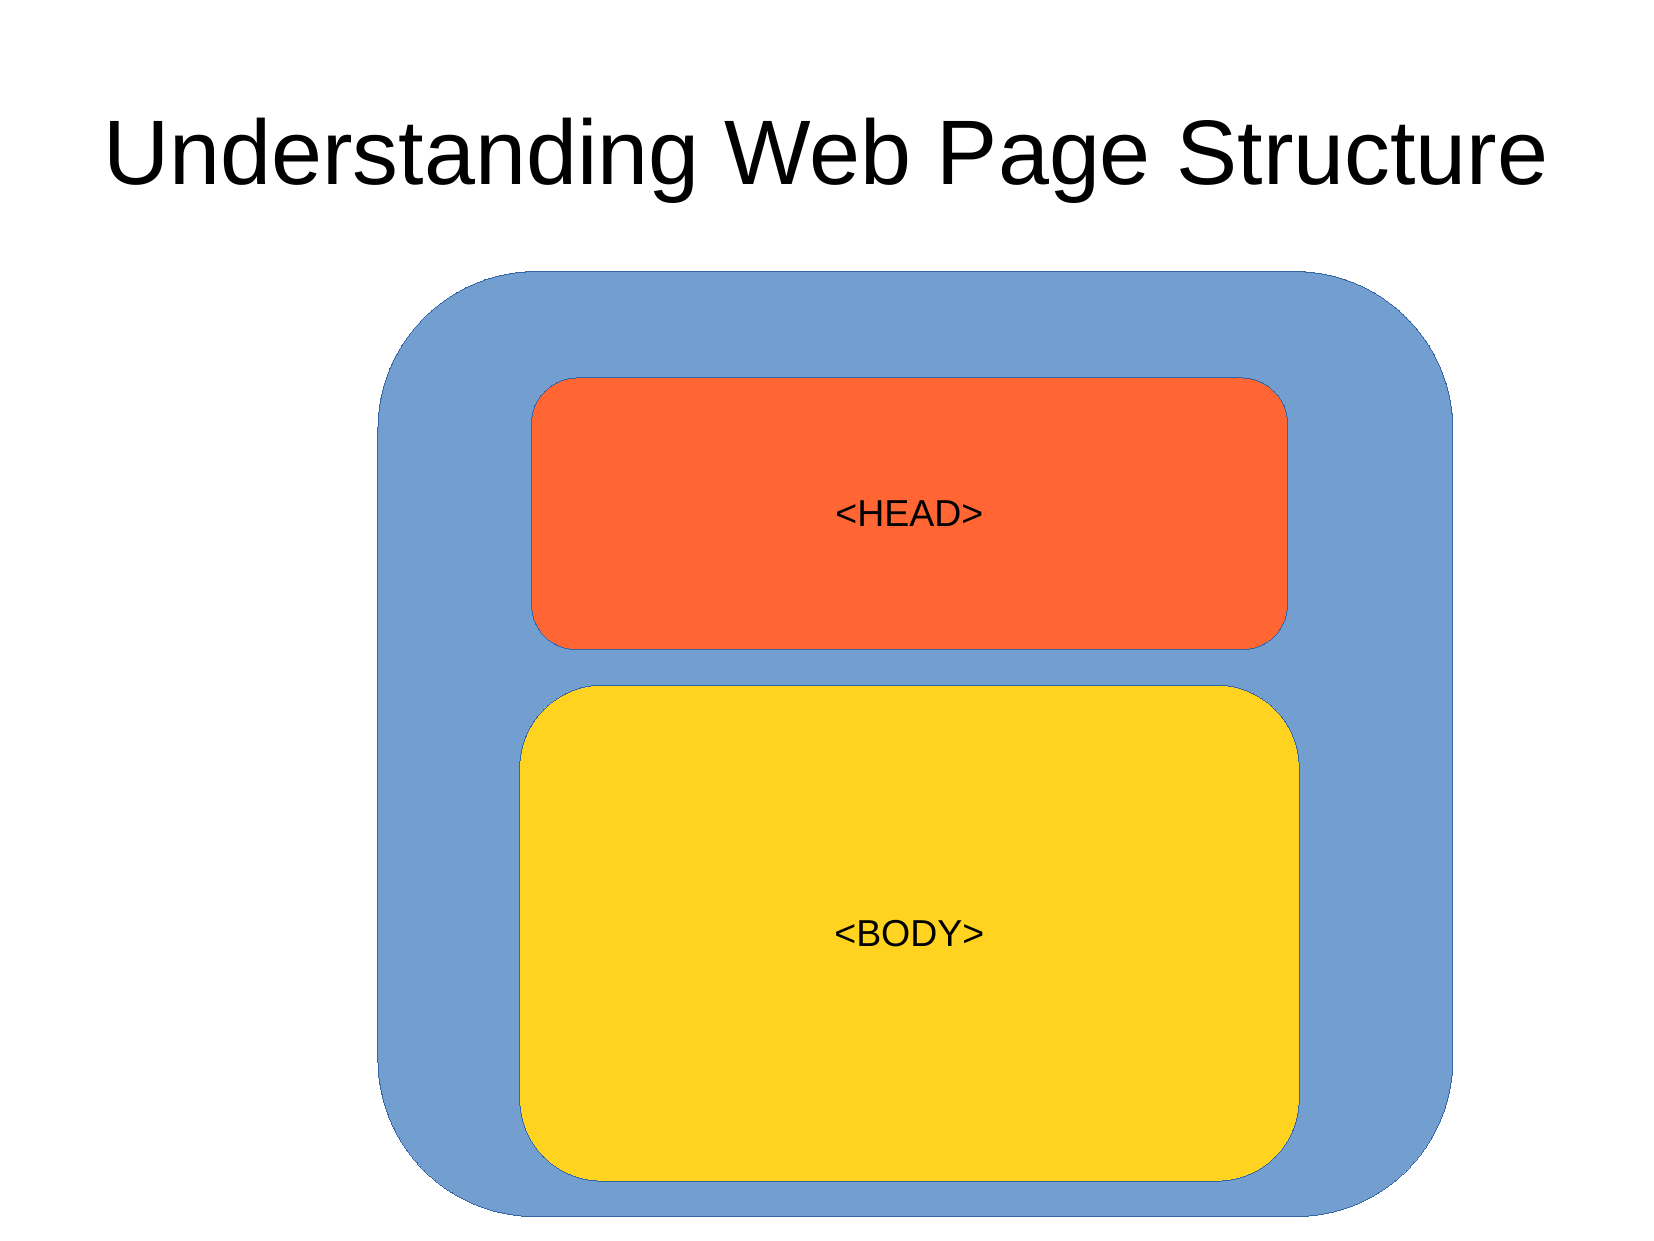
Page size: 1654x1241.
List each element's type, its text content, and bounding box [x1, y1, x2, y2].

text_box <BODY> [519, 685, 1300, 1182]
text_box [377, 271, 1453, 1217]
text_box <HEAD> [531, 377, 1288, 650]
title Understanding Web Page Structure [82, 49, 1571, 257]
